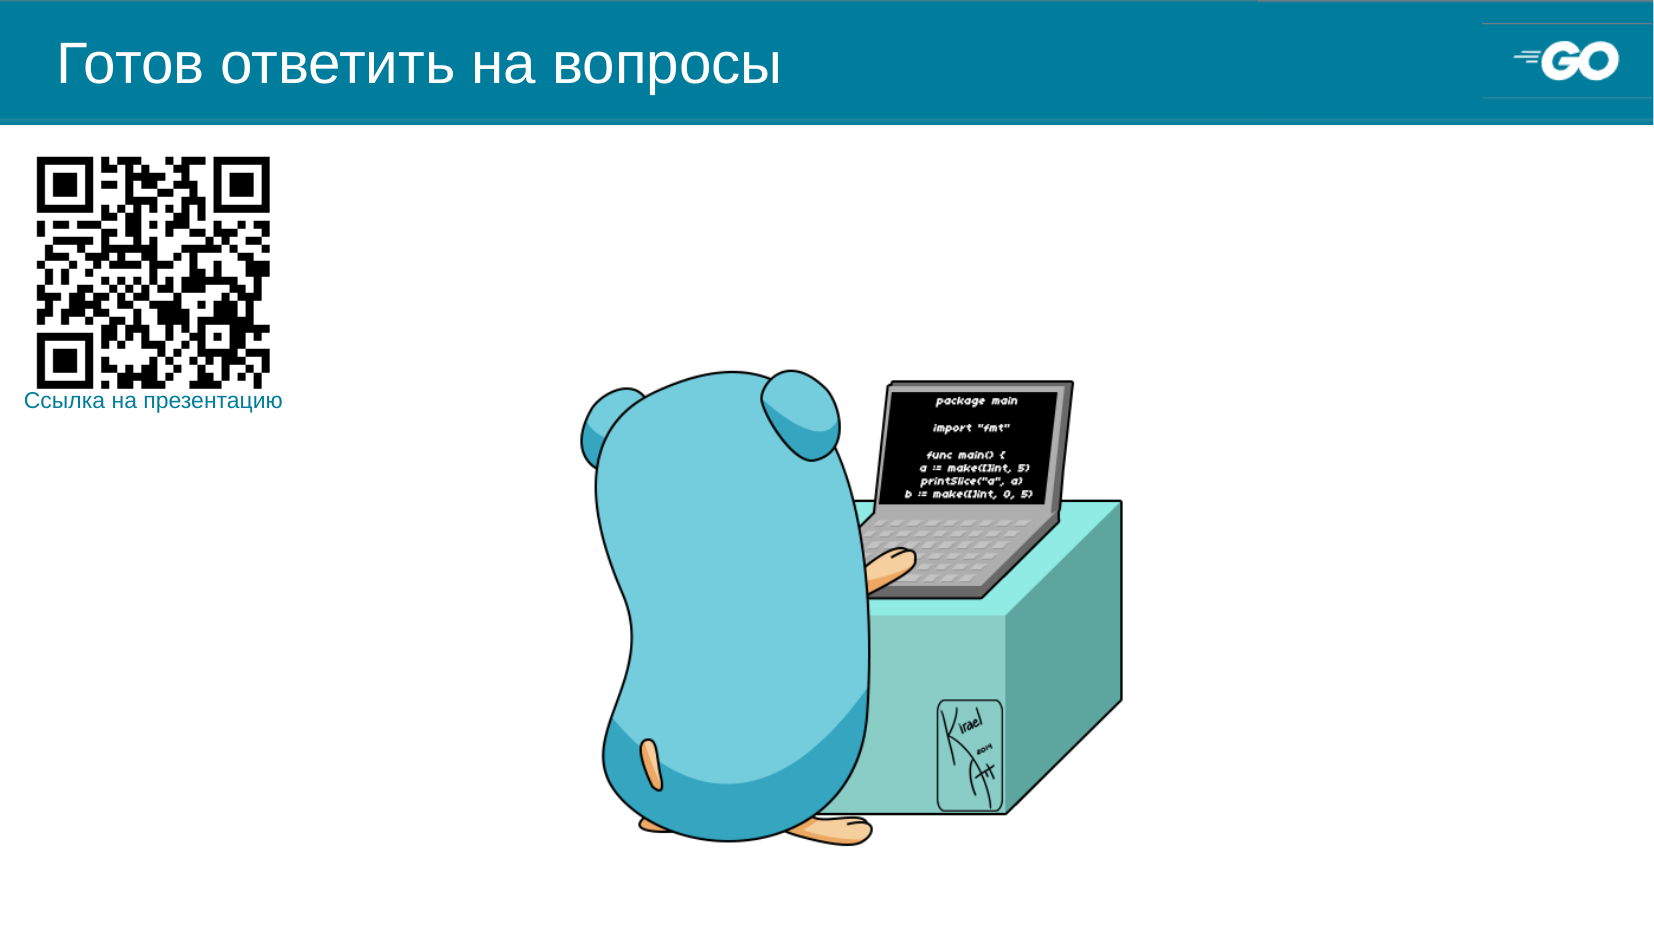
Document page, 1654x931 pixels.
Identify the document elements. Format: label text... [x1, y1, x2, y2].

picture [539, 300, 1131, 891]
picture [5, 126, 302, 421]
picture [1542, 41, 1619, 81]
text_box Готов ответить на вопросы [41, 23, 1495, 104]
